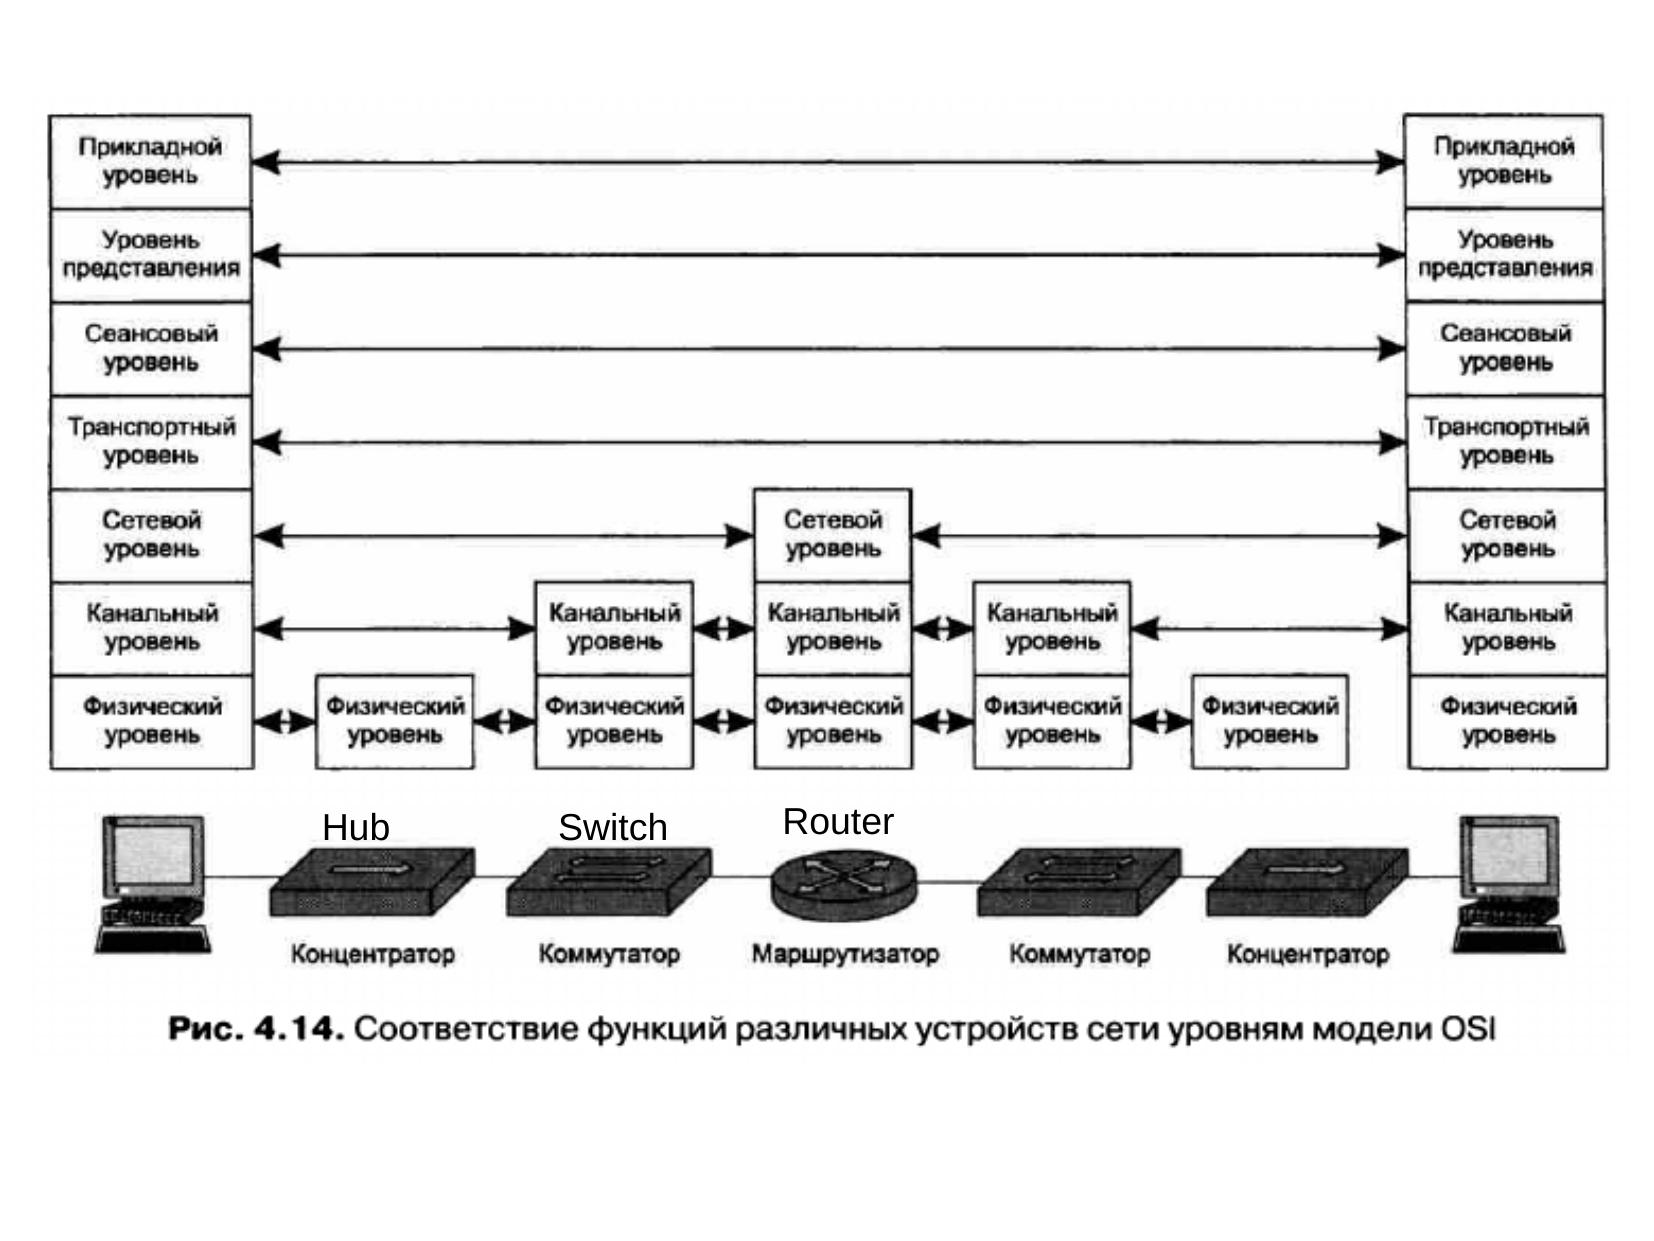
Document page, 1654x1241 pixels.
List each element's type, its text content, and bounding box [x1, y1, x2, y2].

text_box Switch [543, 799, 697, 857]
picture [29, 94, 1630, 1063]
text_box Hub [307, 799, 461, 857]
text_box Router [767, 793, 922, 851]
